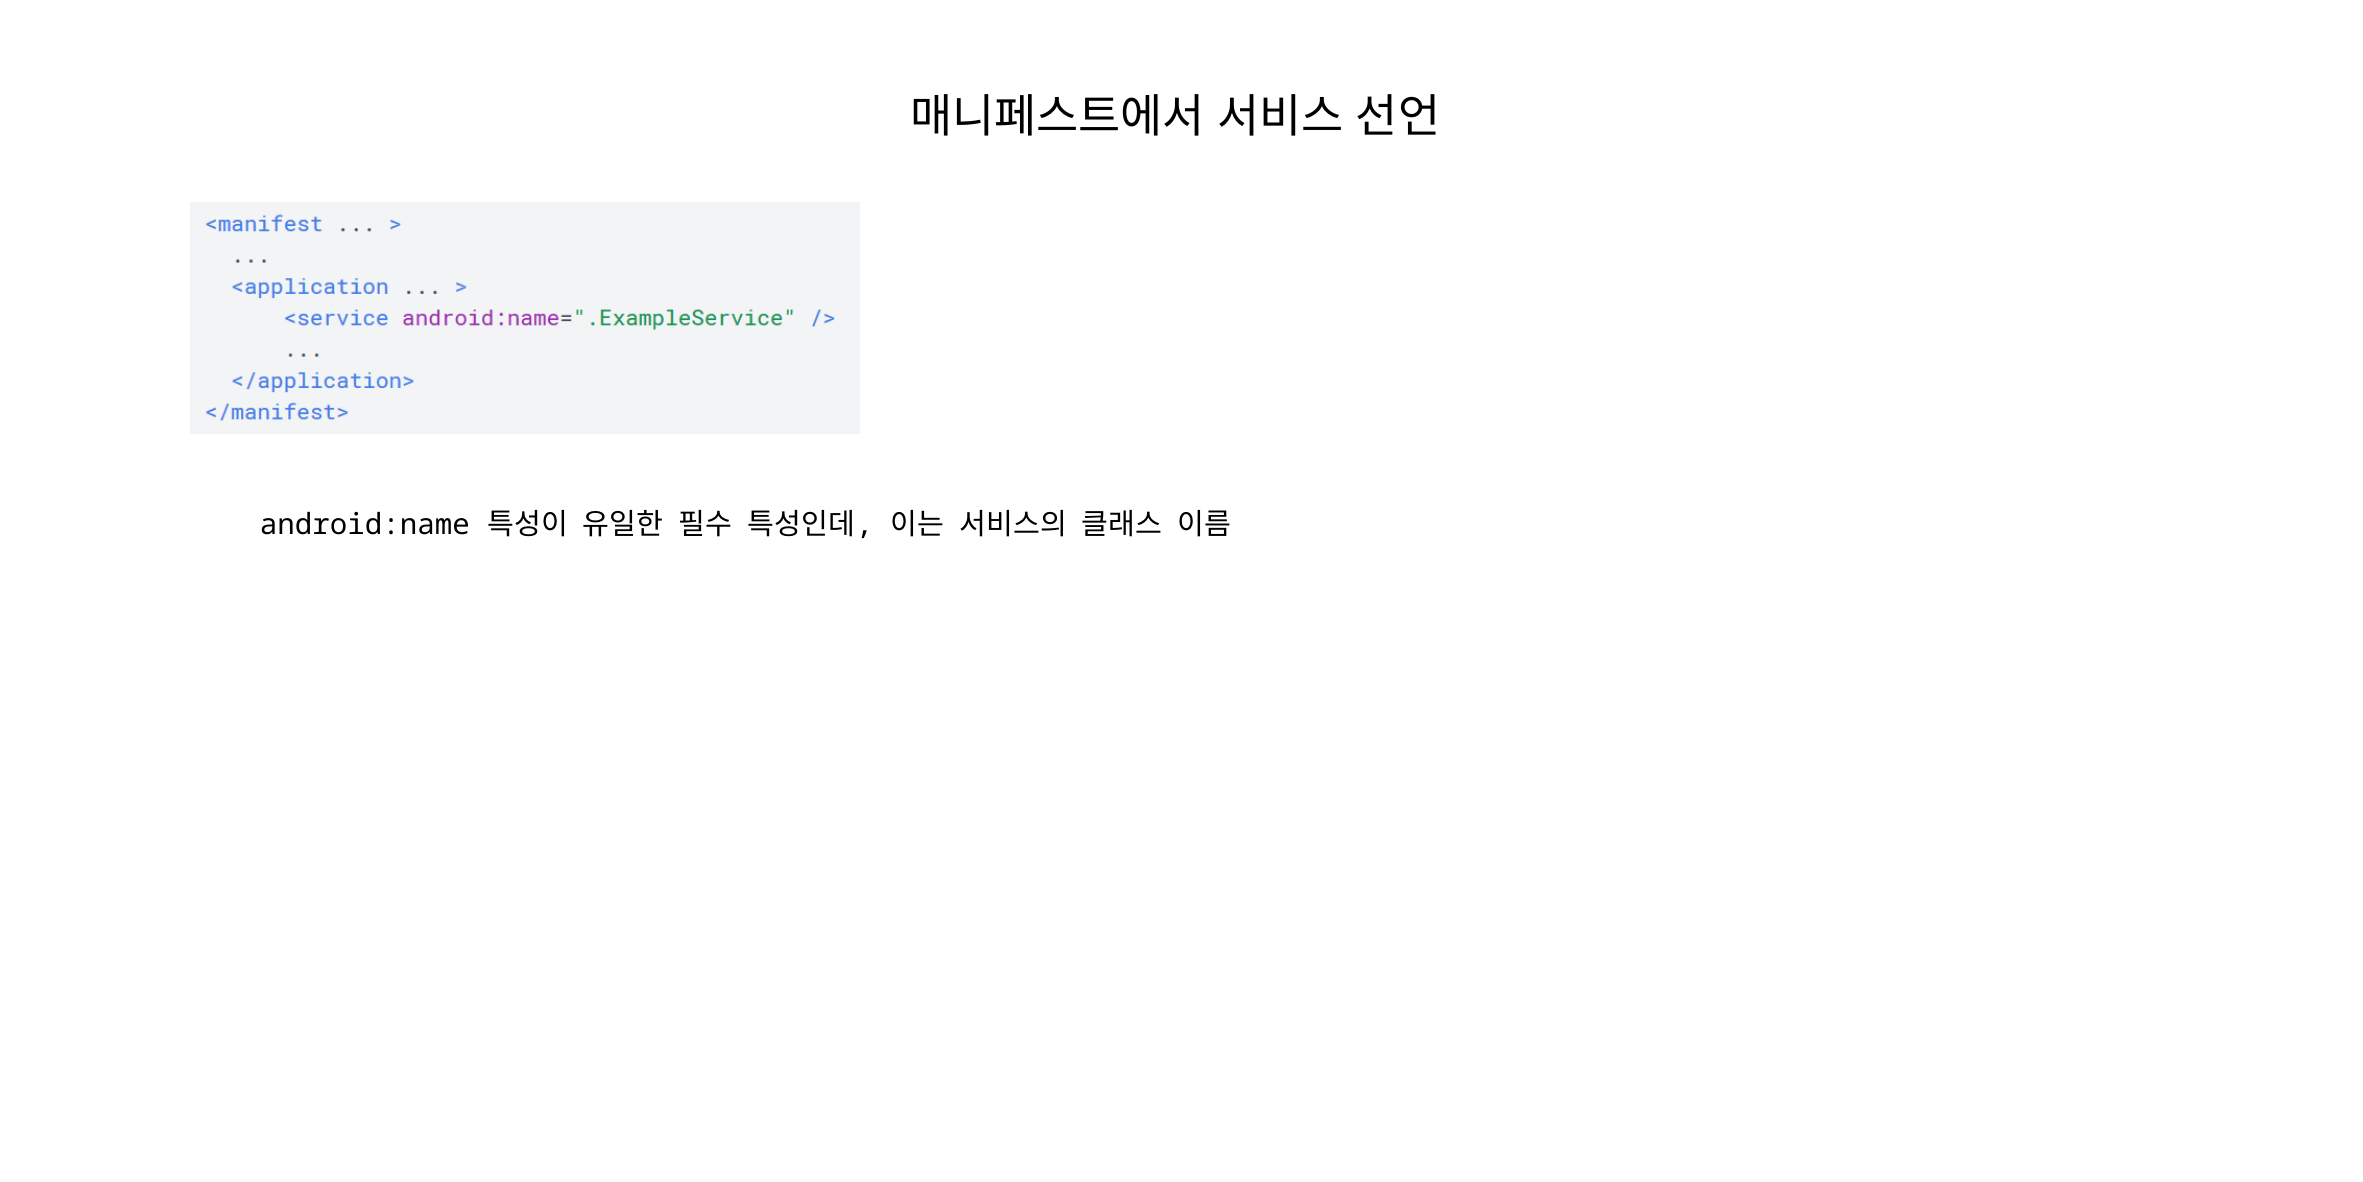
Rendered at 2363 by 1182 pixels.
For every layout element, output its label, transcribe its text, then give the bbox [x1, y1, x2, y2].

picture [190, 202, 860, 434]
title 매니페스트에서 서비스 선언 [112, 13, 2239, 211]
text_box android:name 특성이 유일한 필수 특성인데, 이는 서비스의 클래스 이름 [245, 492, 1486, 558]
